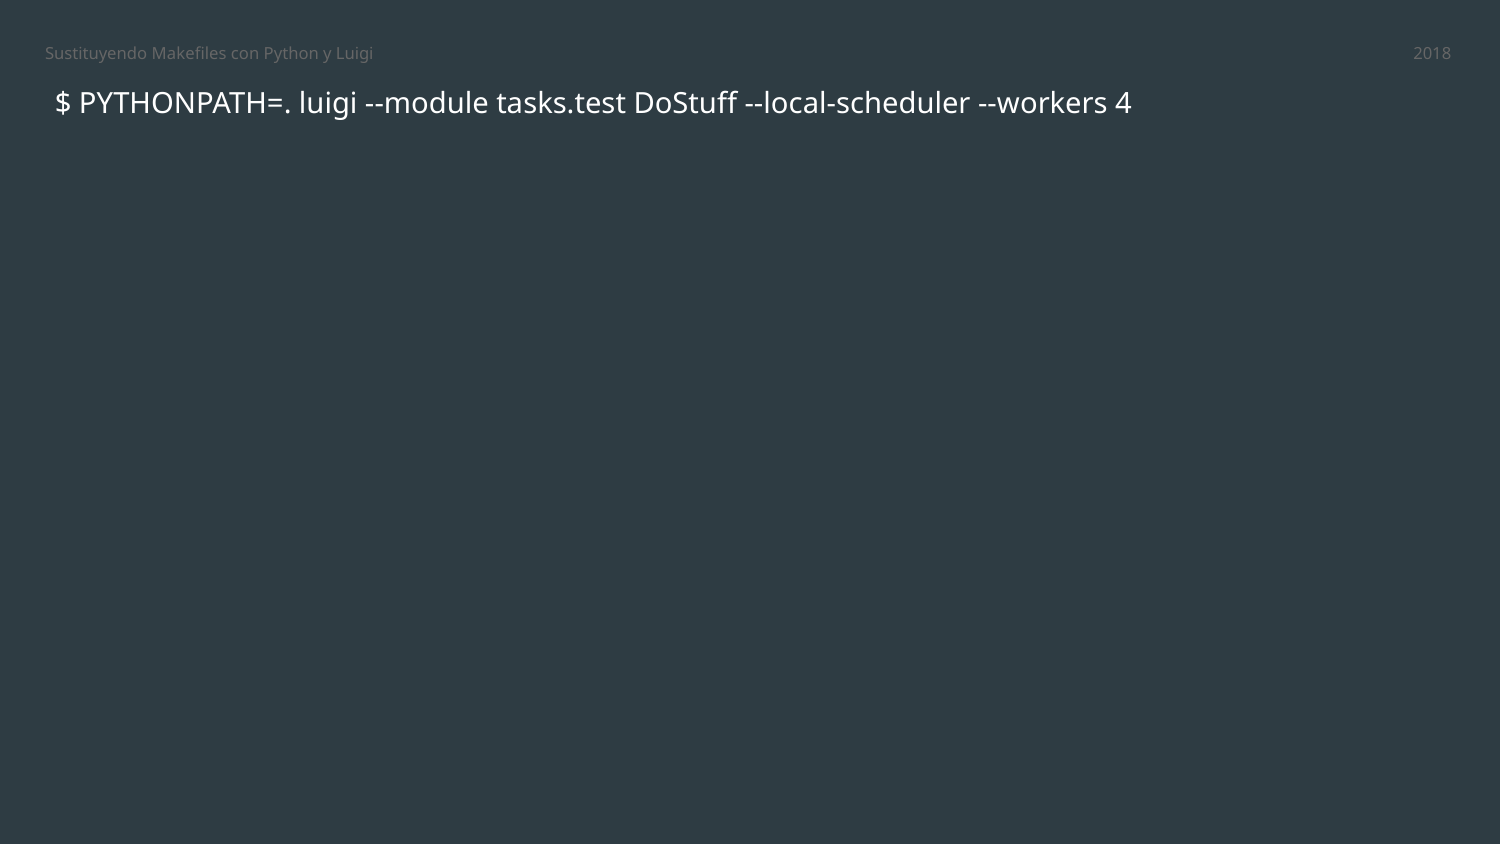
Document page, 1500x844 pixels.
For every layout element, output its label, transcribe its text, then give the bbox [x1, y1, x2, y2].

list $ PYTHONPATH=. luigi --module tasks.test DoStuff --local-scheduler --workers 4 [39, 69, 1465, 562]
